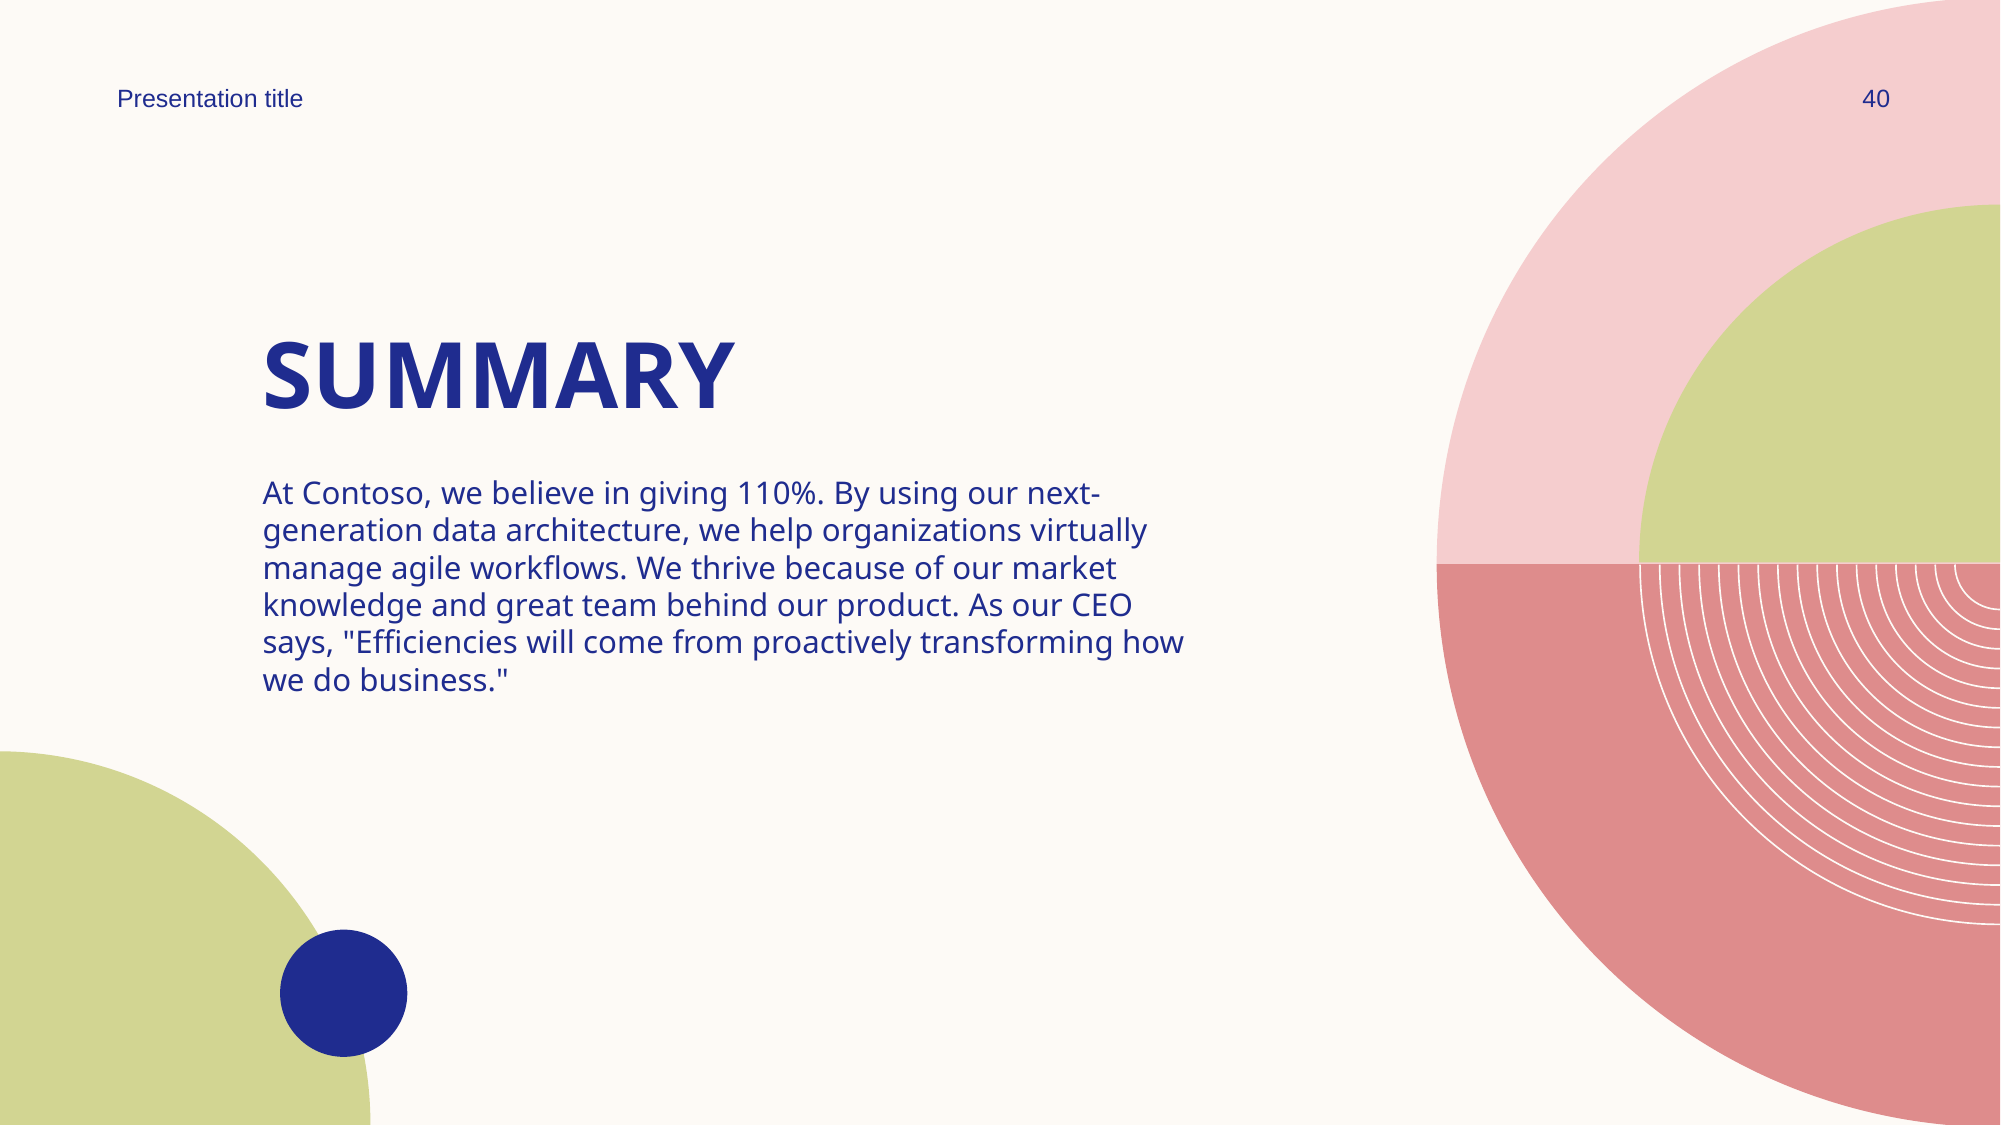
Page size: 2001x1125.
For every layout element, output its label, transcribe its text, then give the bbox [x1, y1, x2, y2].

title SUMMARY [247, 308, 1358, 436]
text_box [1795, 75, 1958, 121]
list At Contoso, we believe in giving 110%. By using our next-generation data architecture, we help organizations virtually manage agile workflows. We thrive because of our market knowledge and great team behind our product. As our CEO says, "Efficiencies will come from proactively transforming how we do business." [247, 465, 1212, 909]
text_box Presentation title [101, 75, 627, 121]
